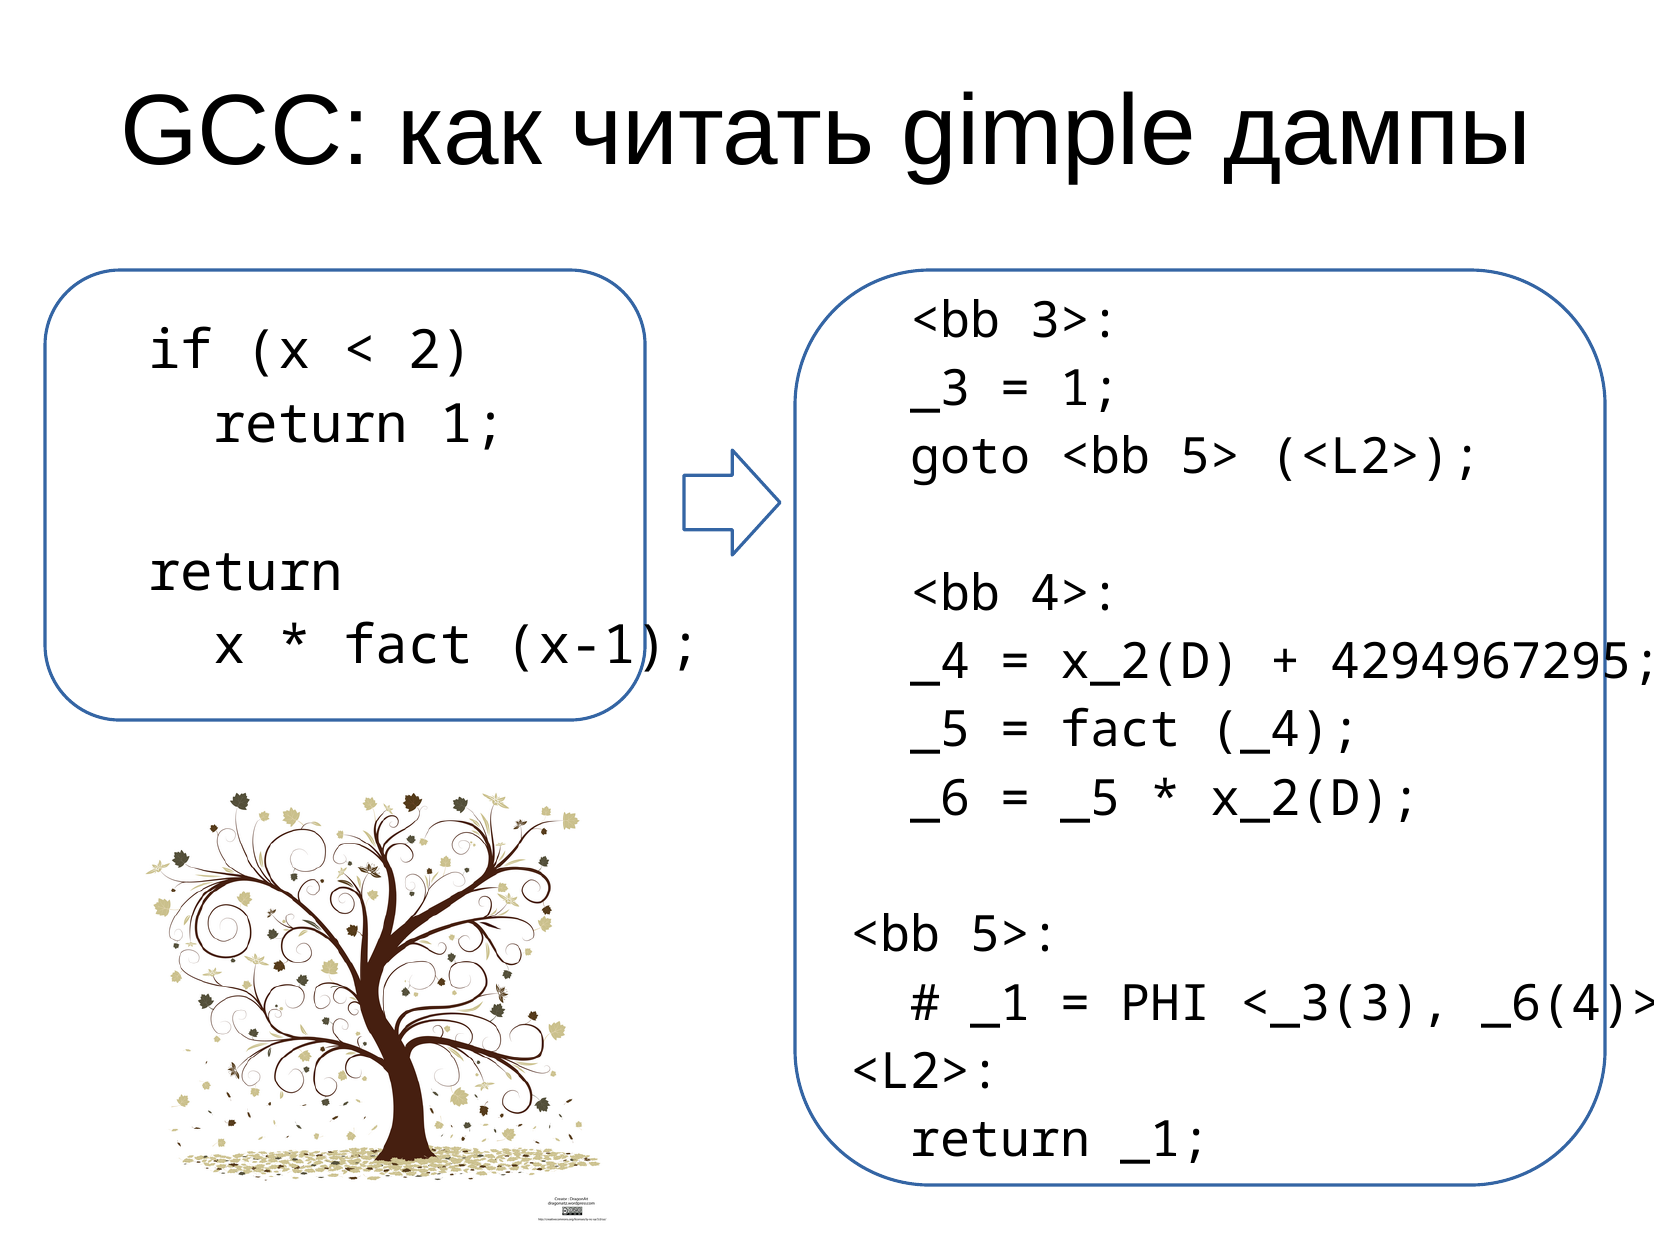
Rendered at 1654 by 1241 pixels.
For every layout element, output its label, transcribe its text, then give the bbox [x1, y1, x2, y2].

text_box [683, 450, 781, 556]
title GCC: как читать gimple дампы [82, 26, 1571, 234]
picture [135, 749, 609, 1224]
text_box <bb 3>: _3 = 1; goto <bb 5> (<L2>); <bb 4>: _4 = x_2(D) + 4294967295; _5 = fact (_4); _6 = _5 * x_2(D); <bb 5>: # _1 = PHI <_3(3), _6(4)> <L2>: return _1; [795, 270, 1606, 1186]
text_box if (x < 2) return 1; return x * fact (x-1); [45, 270, 646, 721]
